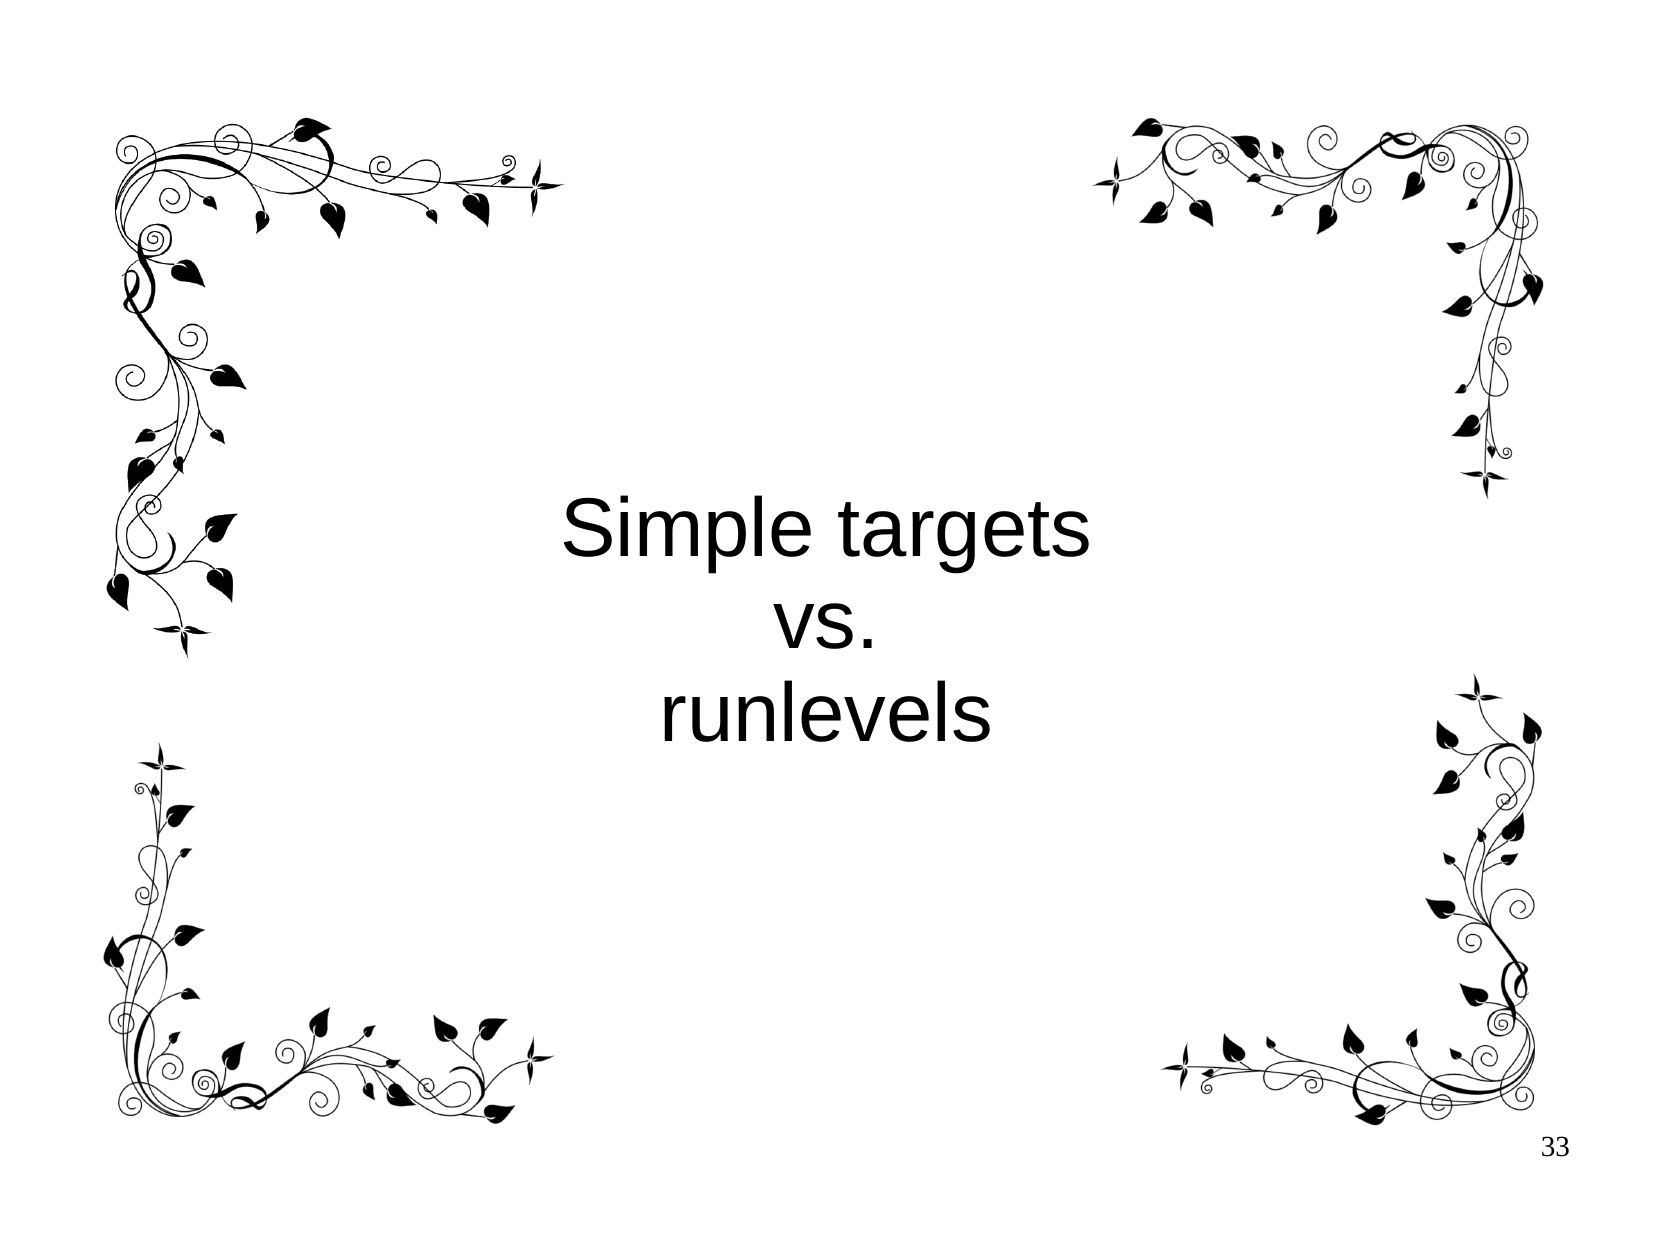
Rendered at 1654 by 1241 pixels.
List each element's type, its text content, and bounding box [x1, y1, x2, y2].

picture [1156, 668, 1549, 1131]
picture [97, 738, 559, 1131]
picture [97, 110, 569, 664]
picture [1087, 110, 1549, 503]
text_box Simple targets vs. runlevels [545, 473, 1108, 768]
